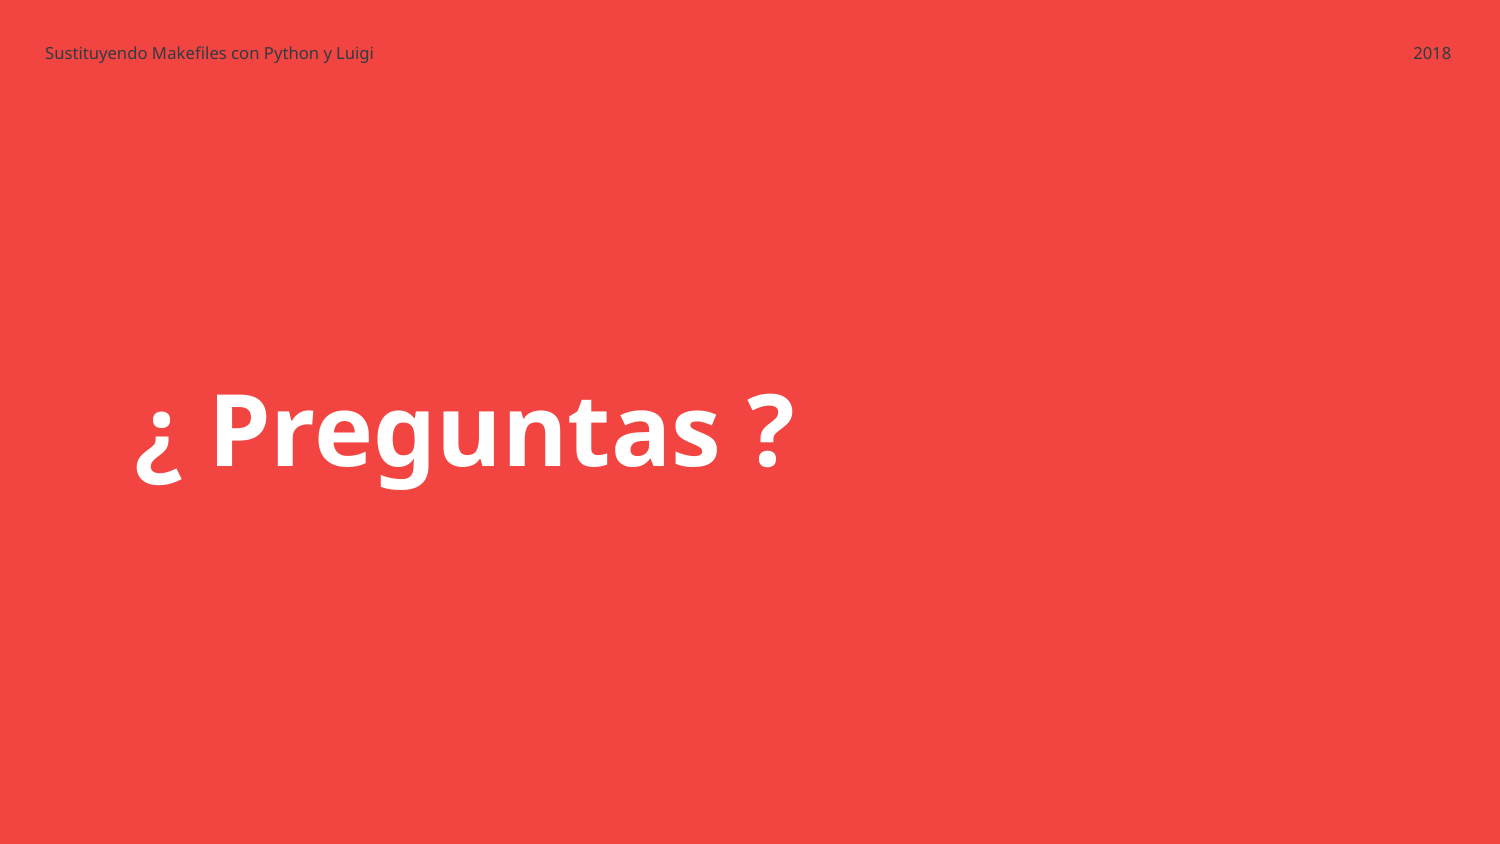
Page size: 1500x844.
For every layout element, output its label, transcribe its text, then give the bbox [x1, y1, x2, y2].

title ¿ Preguntas ? [119, 128, 1381, 726]
